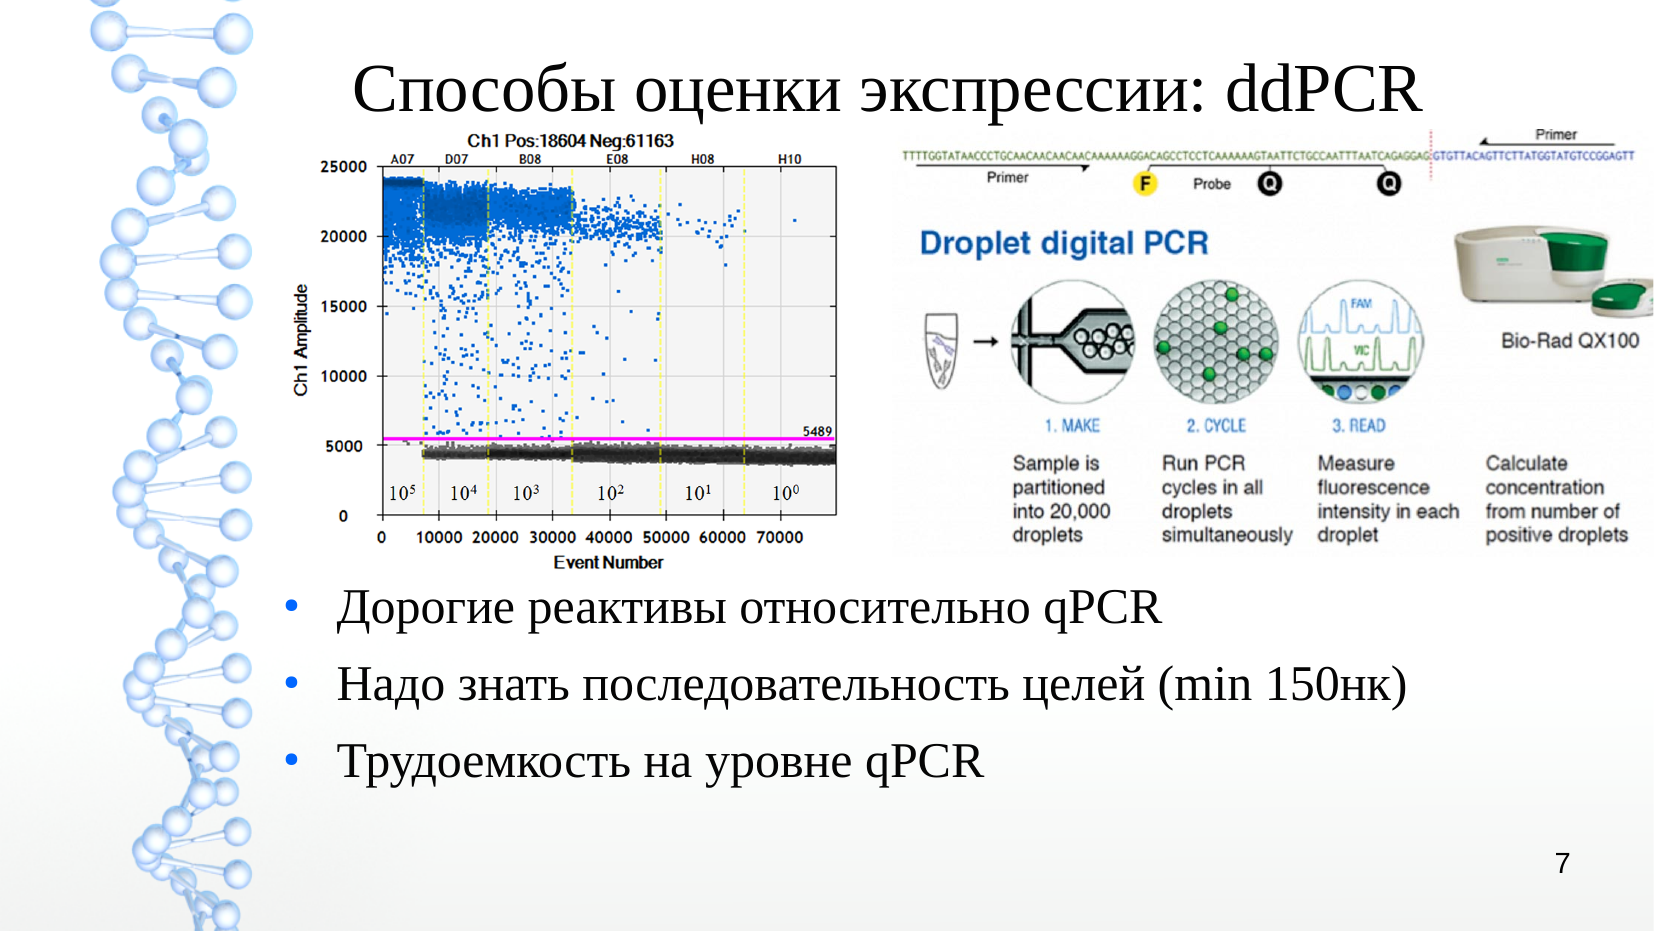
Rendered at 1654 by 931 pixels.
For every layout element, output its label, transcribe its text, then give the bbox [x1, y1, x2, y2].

picture [0, 0, 1654, 931]
list Дорогие реактивы относительно qPCR Надо знать последовательность целей (min 150нк) Трудоемкость на уровне qPCR [265, 578, 1595, 839]
title Способы оценки экспрессии: ddPCR [224, 11, 1554, 166]
